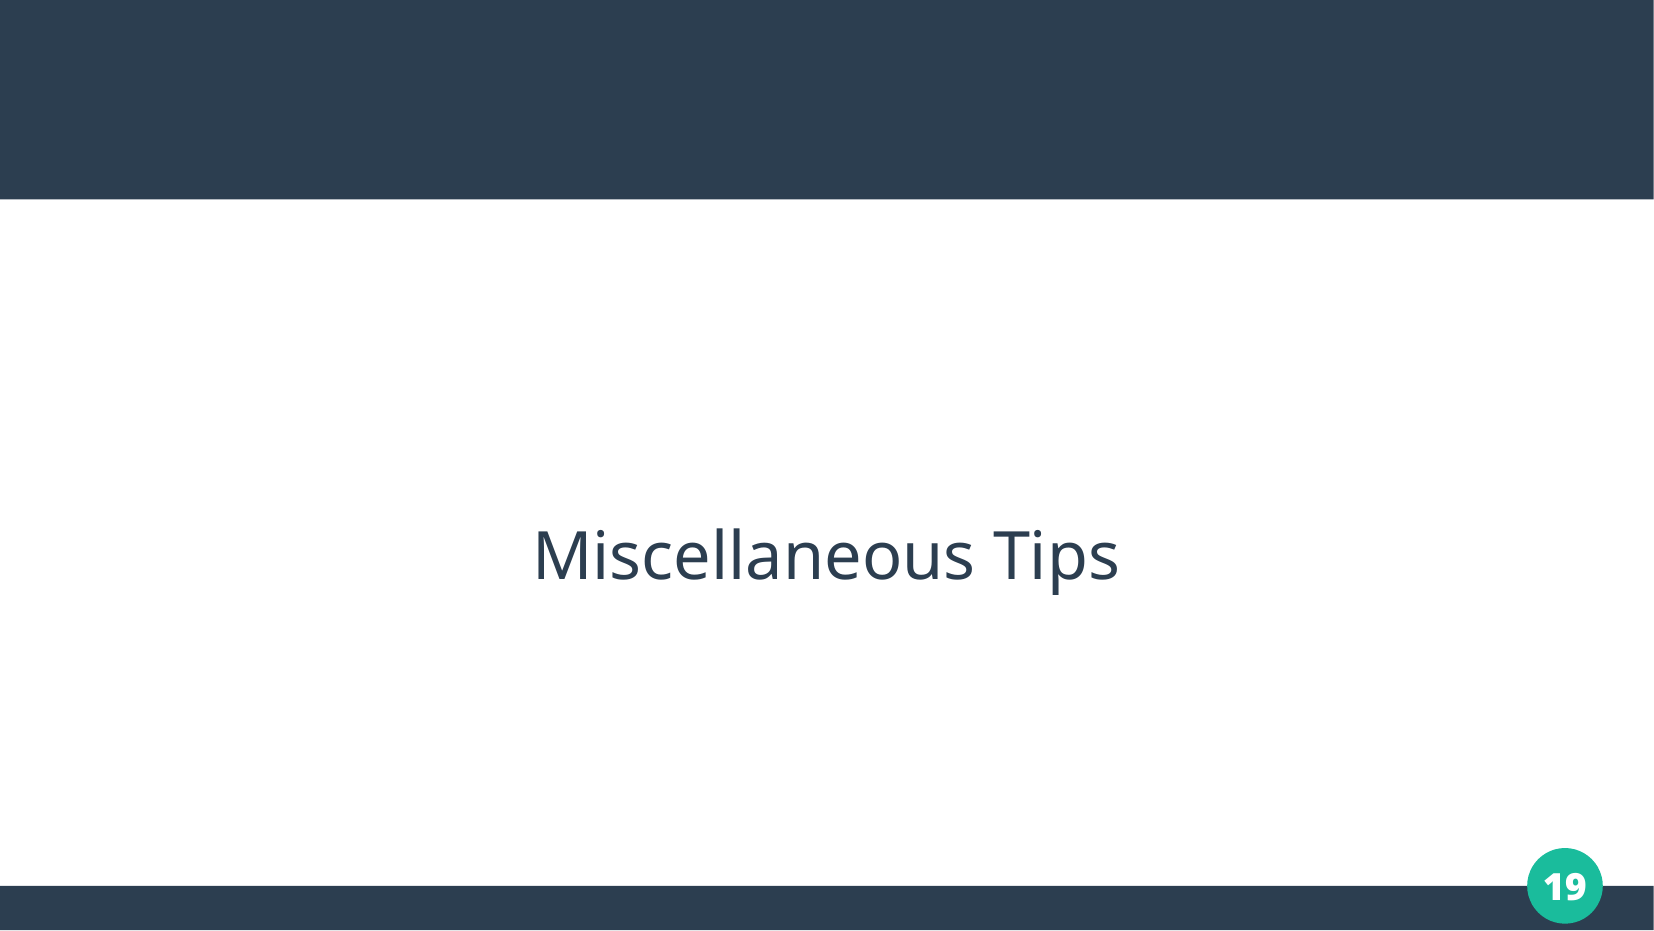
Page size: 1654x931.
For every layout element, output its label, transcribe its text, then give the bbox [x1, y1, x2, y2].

subtitle Miscellaneous Tips [59, 243, 1595, 864]
